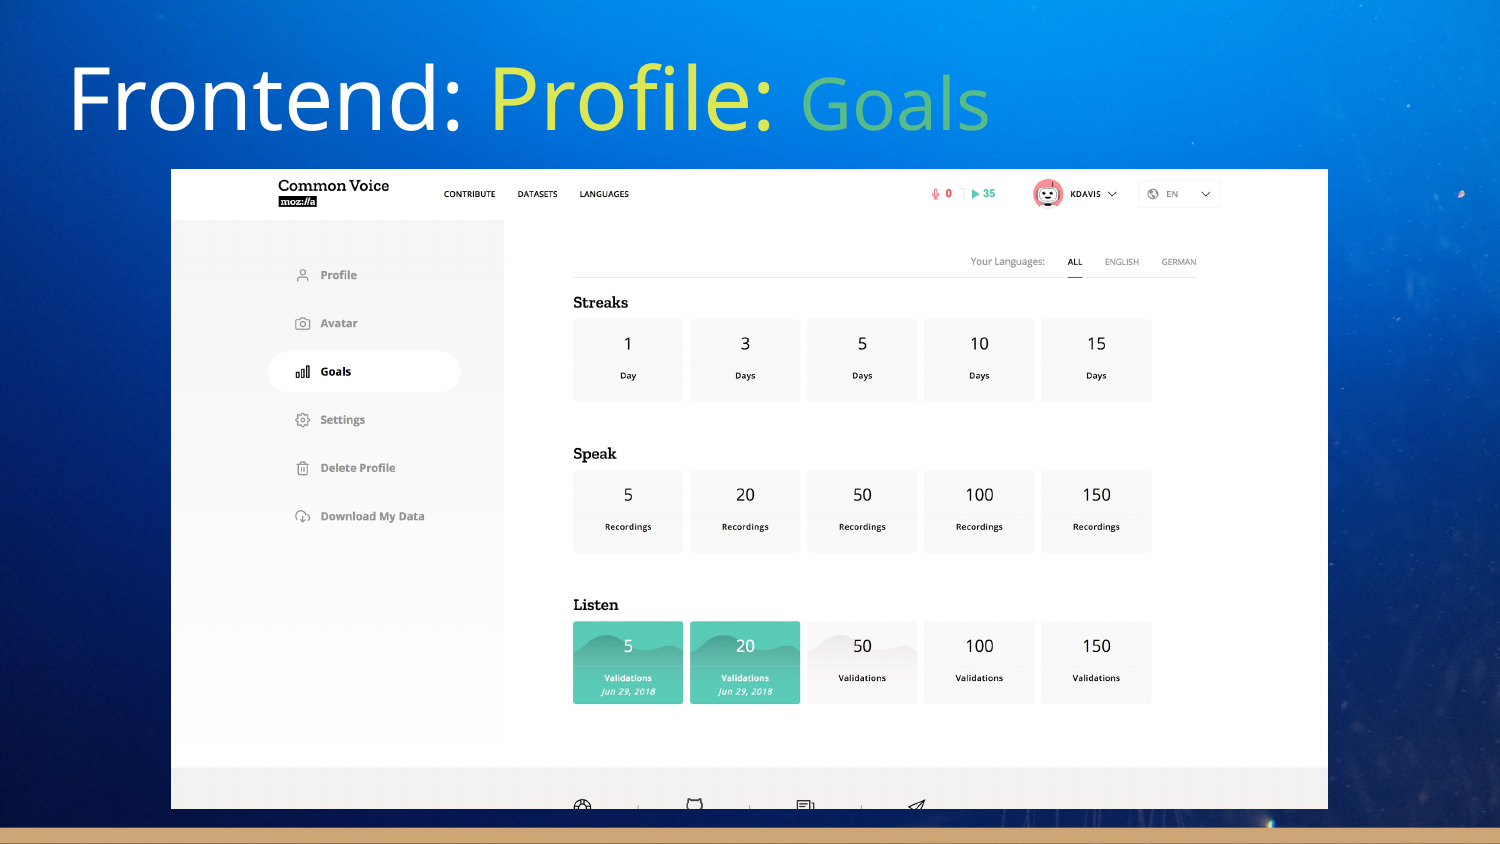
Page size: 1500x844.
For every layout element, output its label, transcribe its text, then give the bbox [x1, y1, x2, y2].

title Frontend: Profile: Goals [51, 38, 1449, 154]
picture [0, 0, 1500, 827]
